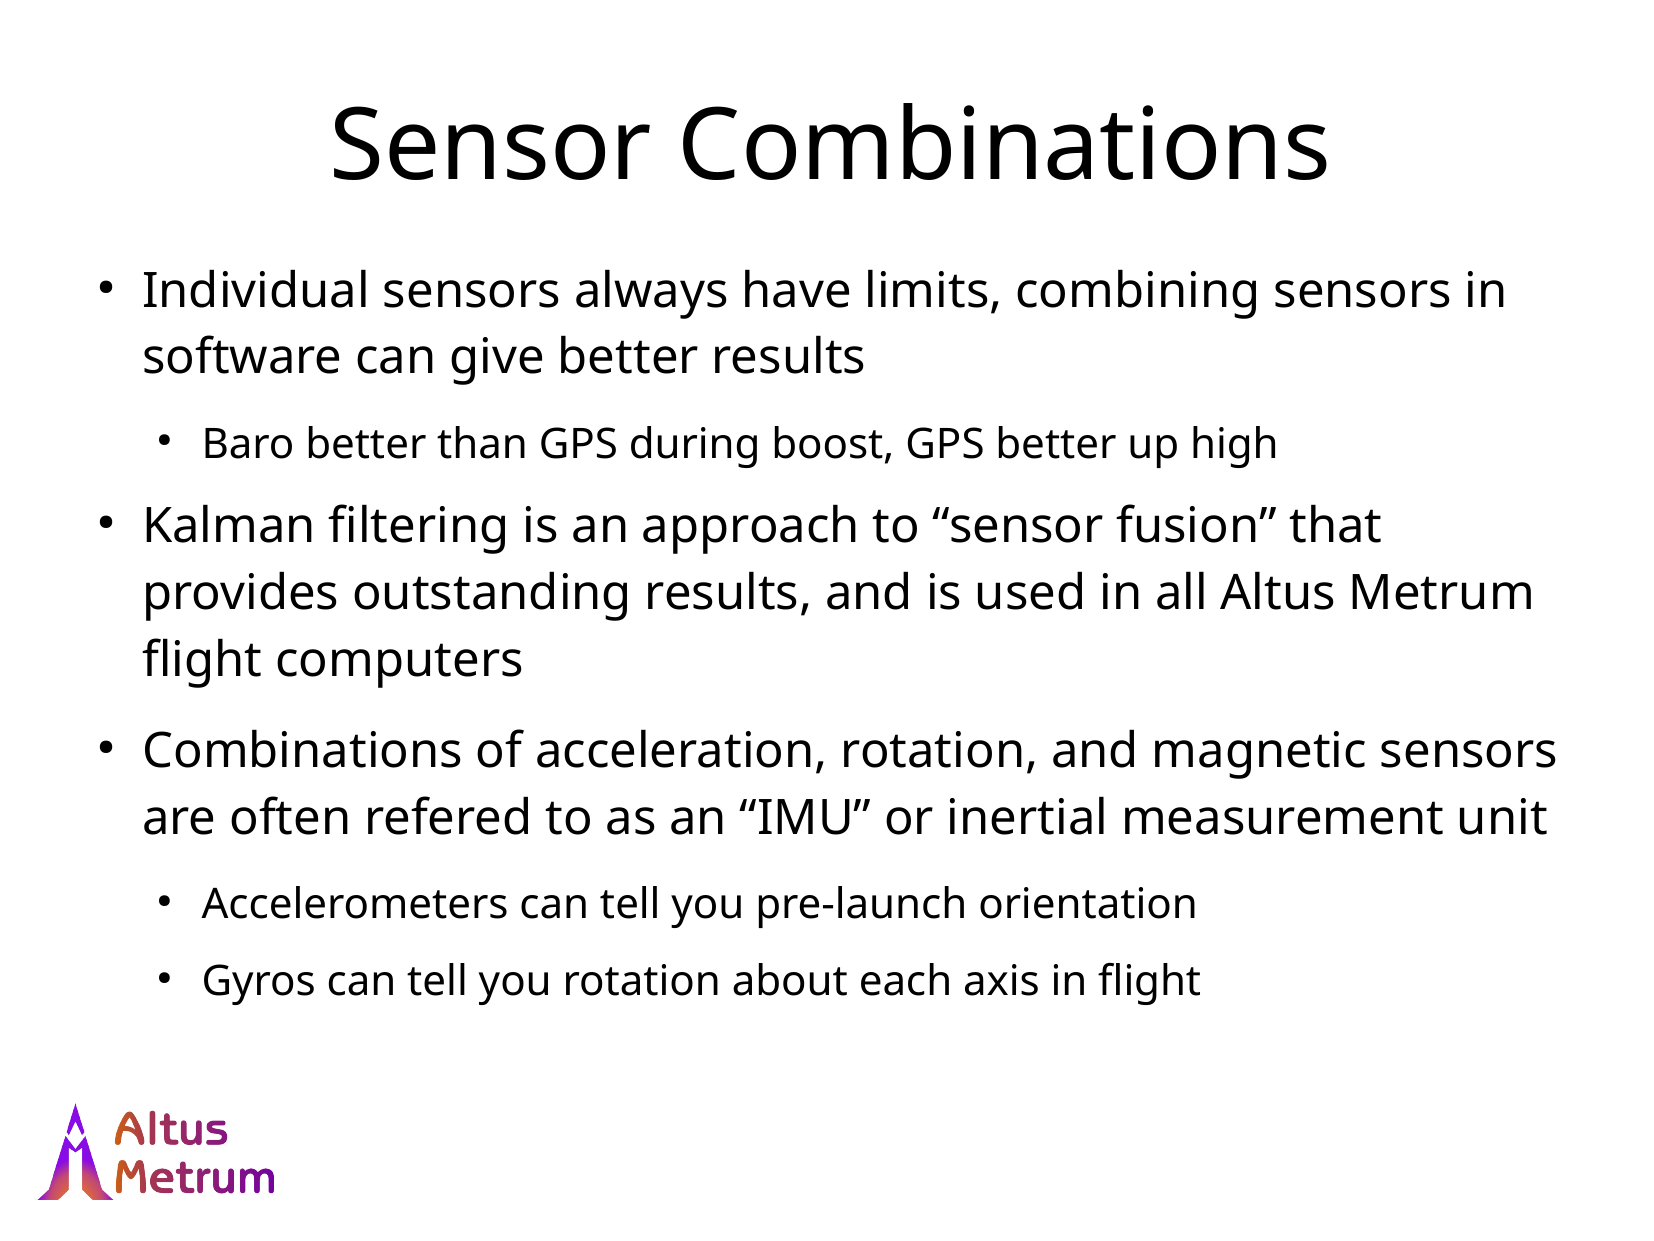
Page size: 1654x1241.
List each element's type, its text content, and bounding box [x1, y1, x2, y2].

title Sensor Combinations [86, 55, 1576, 226]
picture [37, 1103, 274, 1200]
list Individual sensors always have limits, combining sensors in software can give better results Baro better than GPS during boost, GPS better up high Kalman filtering is an approach to “sensor fusion” that provides outstanding results, and is used in all Altus Metrum flight computers Combinations of acceleration, rotation, and magnetic sensors are often refered to as an “IMU” or inertial measurement unit Accelerometers can tell you pre-launch orientation Gyros can tell you rotation about each axis in flight [82, 254, 1571, 1059]
